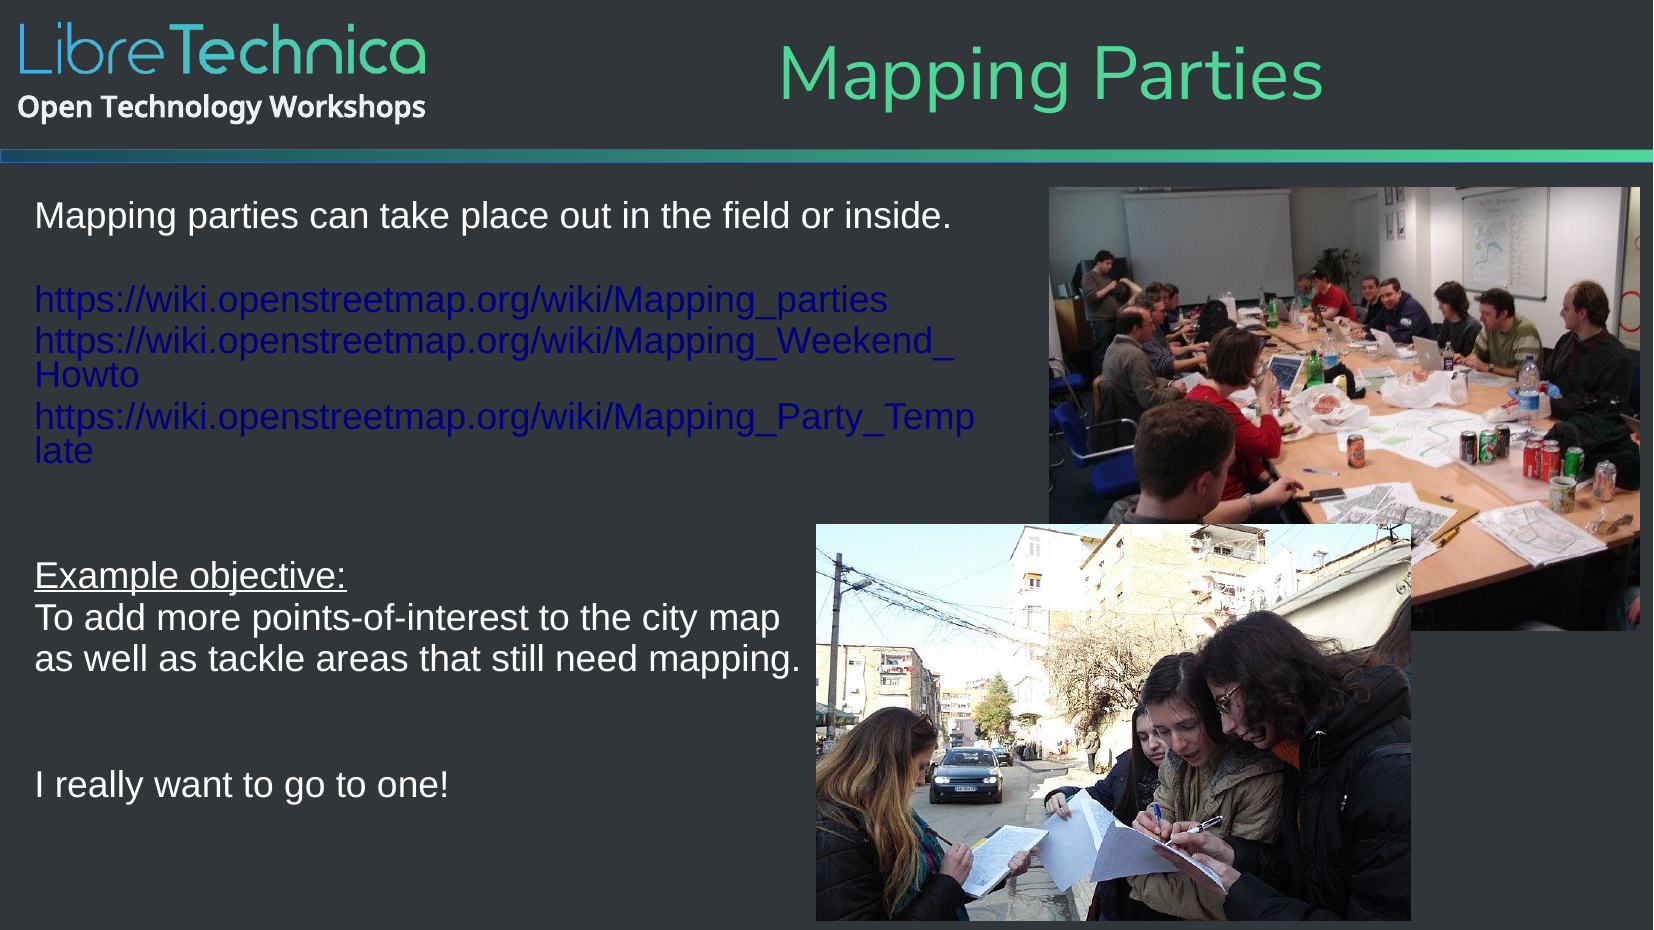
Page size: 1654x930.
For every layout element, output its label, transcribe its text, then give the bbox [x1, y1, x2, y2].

picture [816, 187, 1640, 921]
picture [20, 22, 425, 75]
title Open Technology Workshops [0, 69, 447, 138]
text_box Mapping parties can take place out in the field or inside. https://wiki.openstreetmap.org/wiki/Mapping_parties https://wiki.openstreetmap.org/wiki/Mapping_Weekend_Howto https://wiki.openstreetmap.org/wiki/Mapping_Party_Template Example objective: To add more points-of-interest to the city map as well as tackle areas that still need mapping. I really want to go to one! [19, 187, 995, 874]
text_box Mapping Parties [449, 0, 1653, 151]
text_box [0, 149, 1653, 163]
